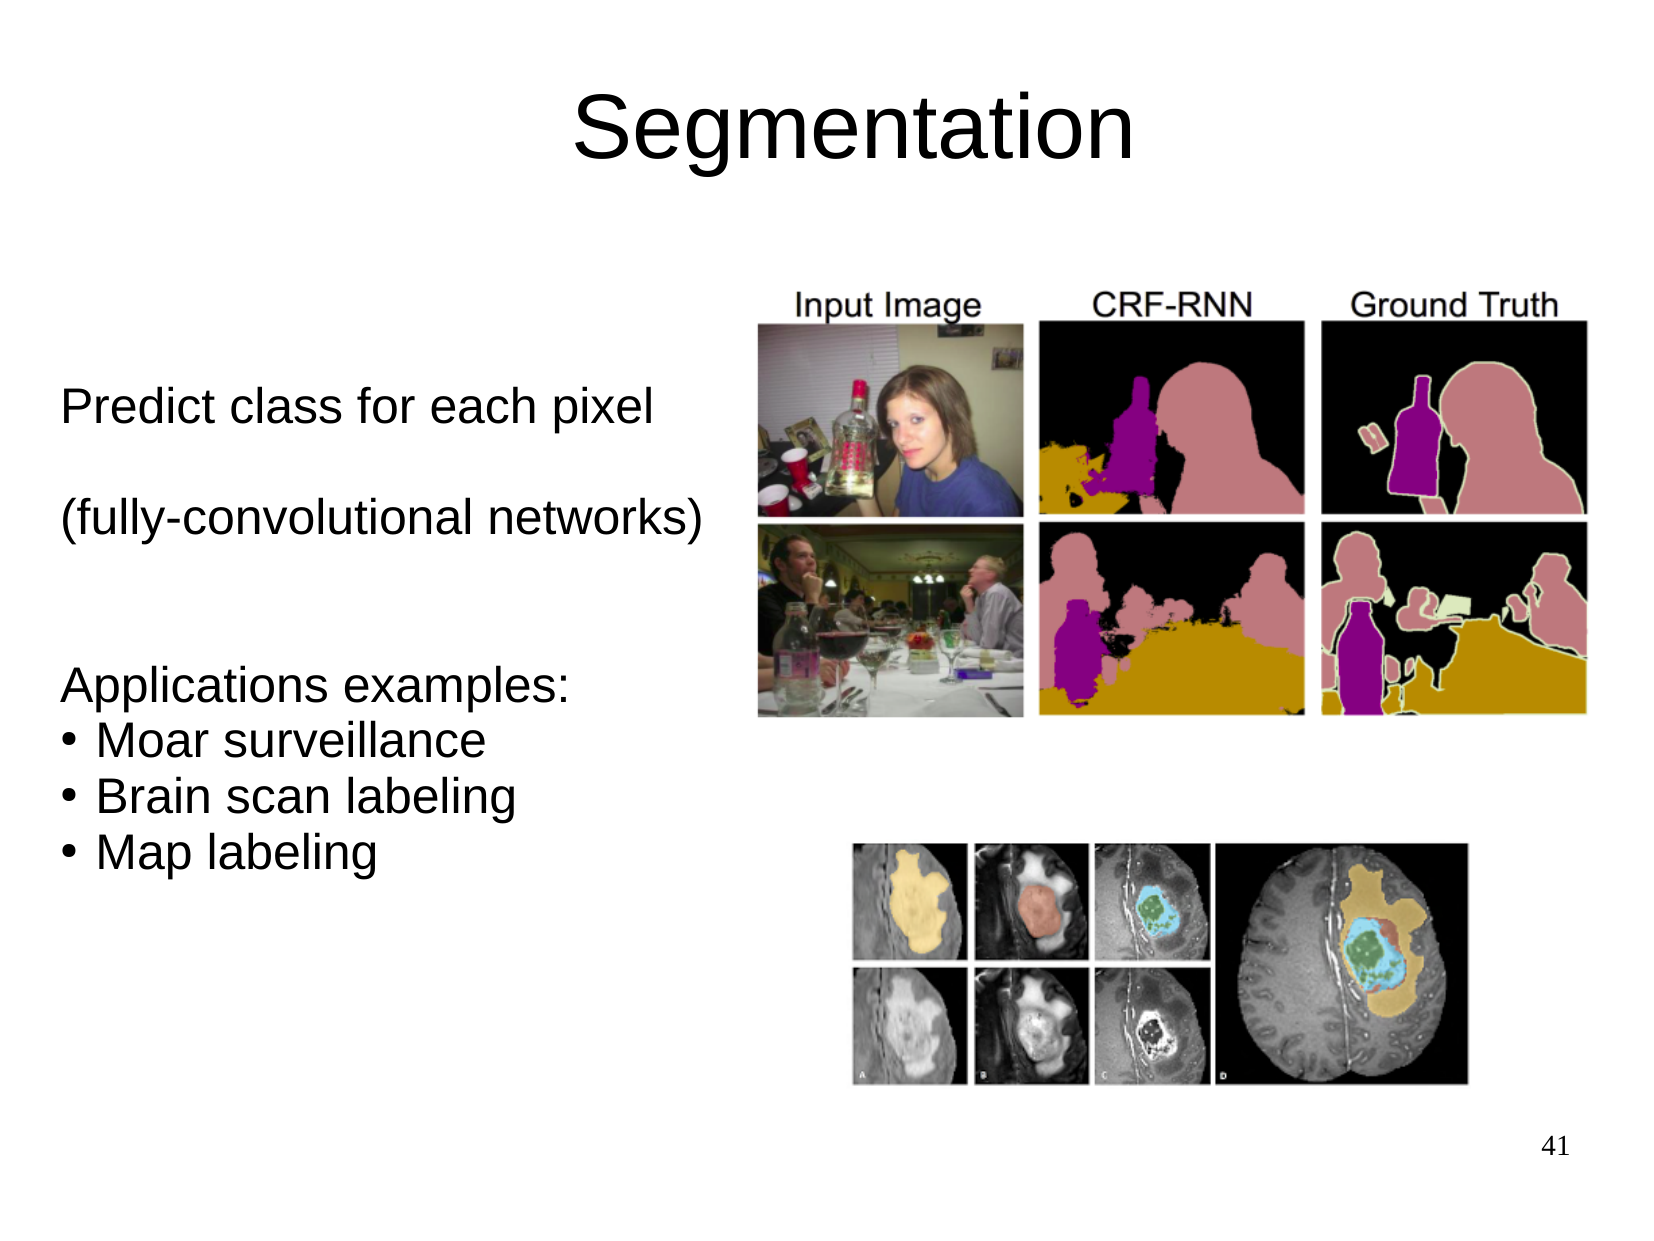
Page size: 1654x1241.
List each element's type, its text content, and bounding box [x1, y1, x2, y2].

picture [750, 284, 1591, 721]
text_box Predict class for each pixel (fully-convolutional networks) Applications examples: Moar surveillance Brain scan labeling Map labeling [60, 274, 721, 1040]
picture [846, 839, 1471, 1089]
text_box Segmentation [299, 75, 1410, 178]
